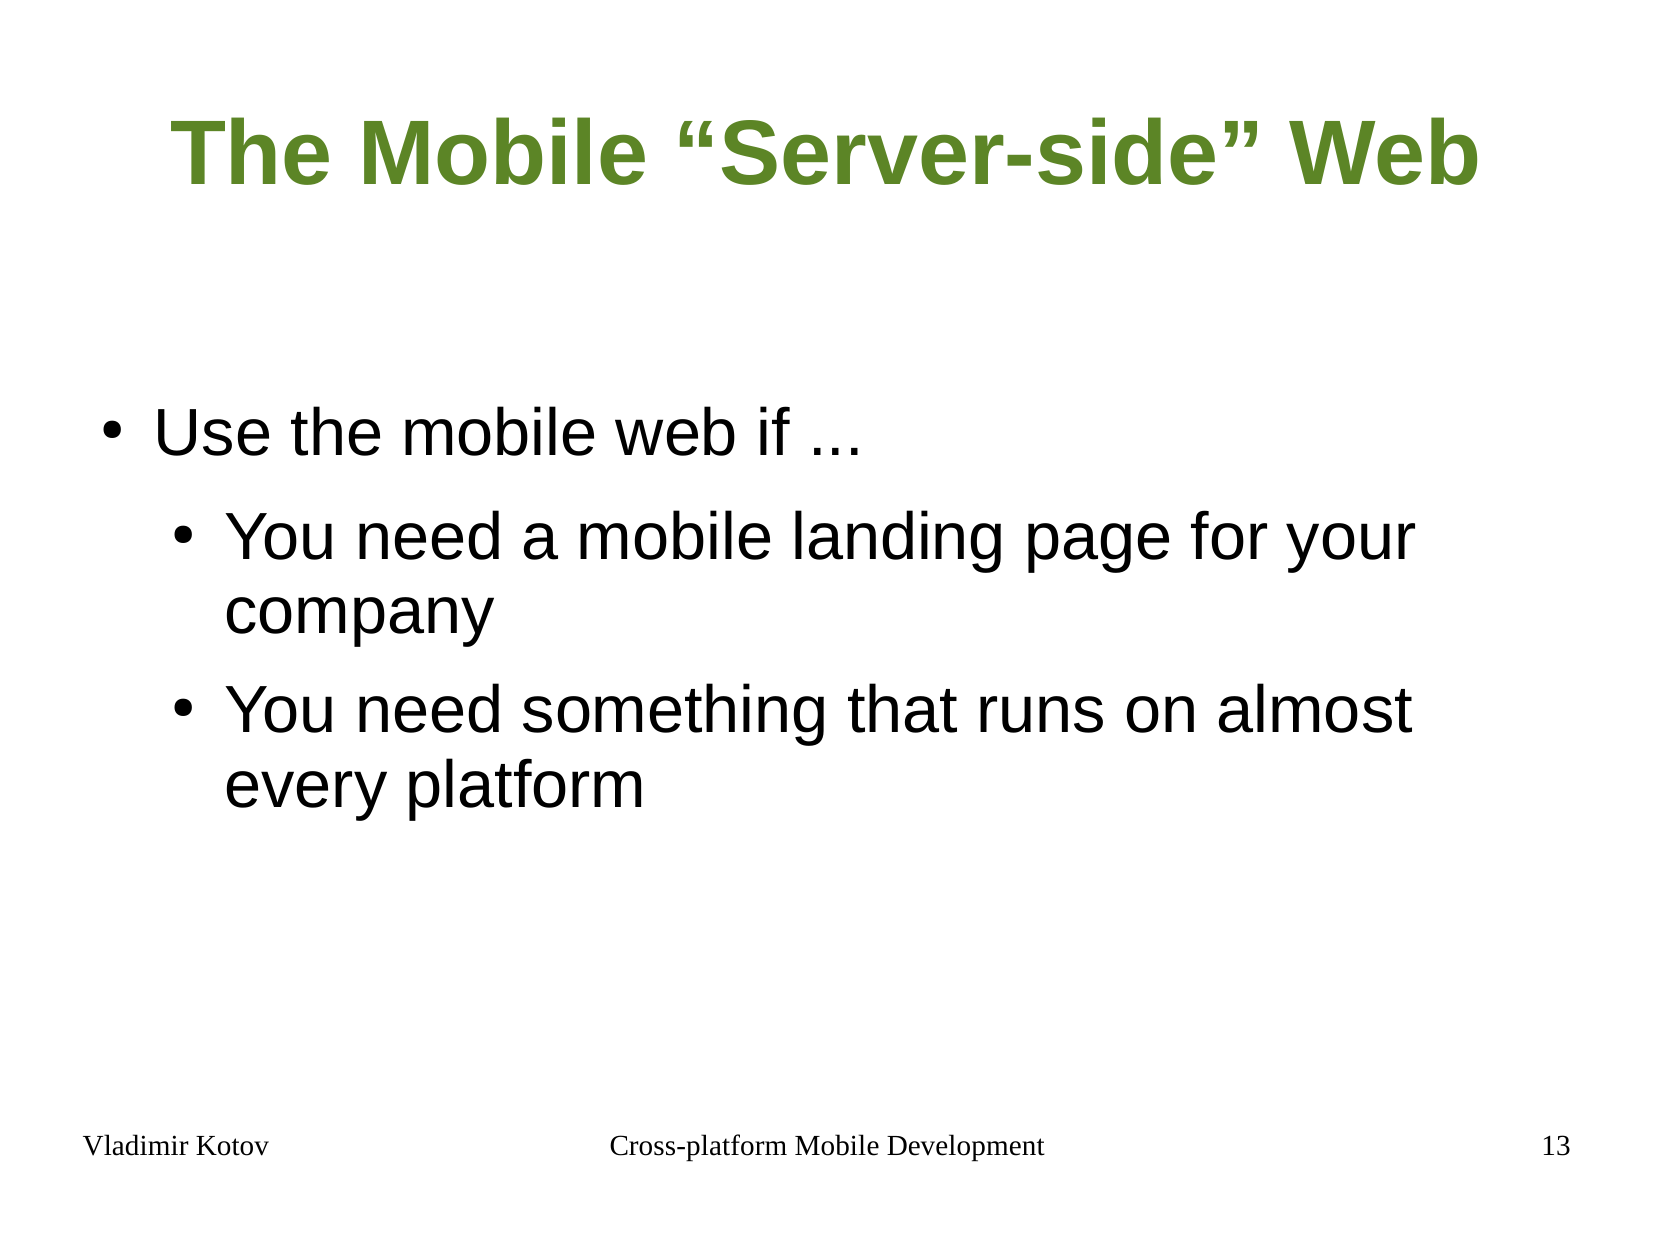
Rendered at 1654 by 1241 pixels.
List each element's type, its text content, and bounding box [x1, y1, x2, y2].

list Use the mobile web if ... You need a mobile landing page for your company You need something that runs on almost every platform [82, 290, 1571, 1109]
title The Mobile “Server-side” Web [82, 49, 1571, 257]
